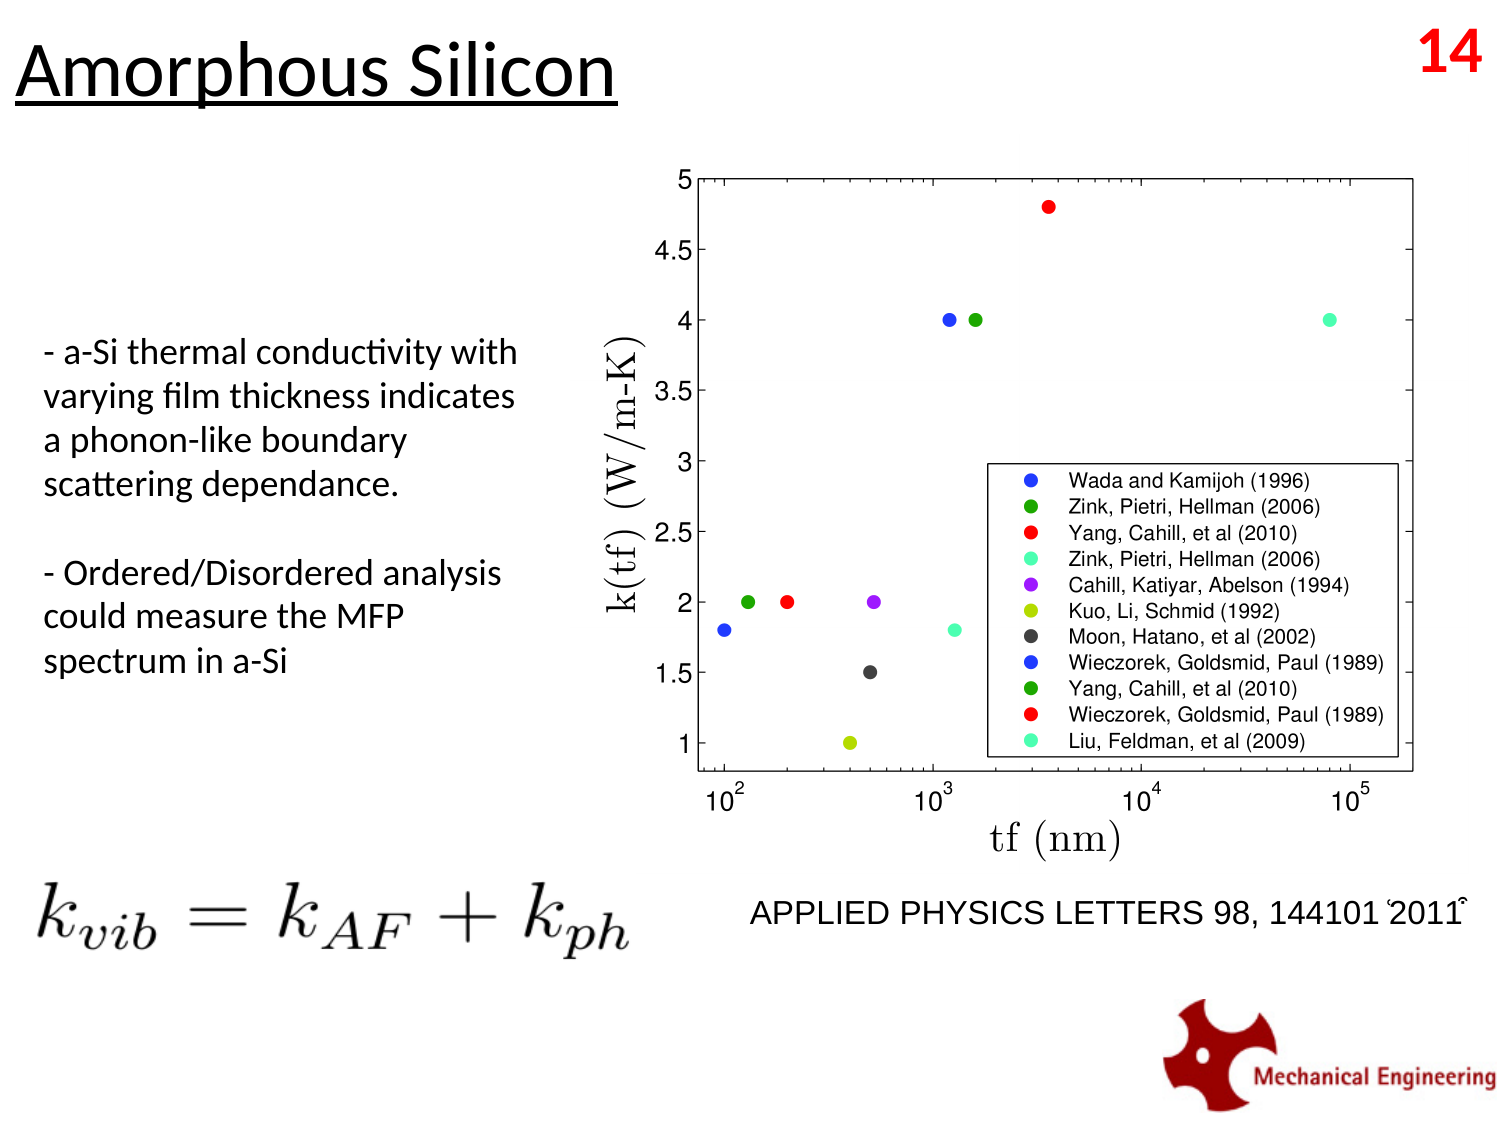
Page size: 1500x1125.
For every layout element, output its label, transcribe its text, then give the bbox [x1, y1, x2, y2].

text_box - a-Si thermal conductivity with varying film thickness indicates a phonon-like boundary scattering dependance. - Ordered/Disordered analysis could measure the MFP spectrum in a-Si [28, 321, 549, 859]
picture [15, 134, 1473, 983]
title Amorphous Silicon [0, 0, 1441, 159]
picture [1162, 999, 1497, 1113]
text_box 14 [1400, 0, 1499, 93]
text_box APPLIED PHYSICS LETTERS 98, 144101 ͑2011͒ [735, 884, 1500, 942]
